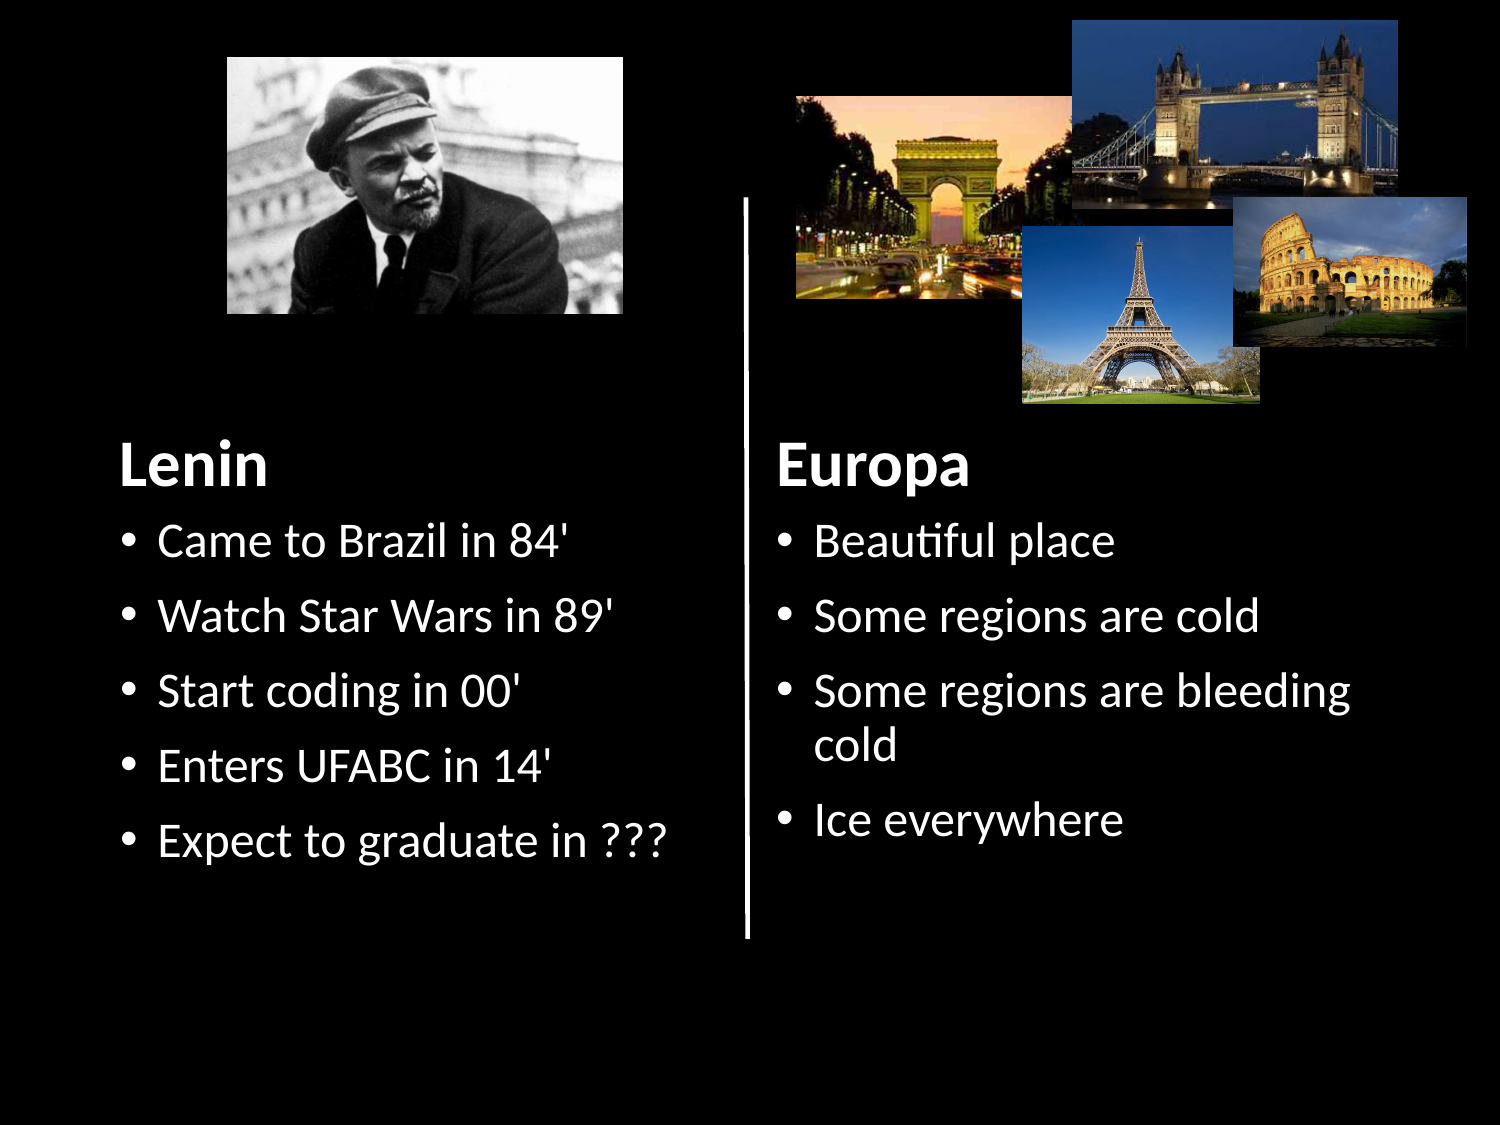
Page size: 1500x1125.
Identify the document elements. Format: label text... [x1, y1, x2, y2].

list Europa [760, 372, 1399, 507]
picture [227, 57, 623, 314]
list Beautiful place Some regions are cold Some regions are bleeding cold Ice everywhere [760, 507, 1399, 1112]
picture [796, 20, 1467, 405]
list Came to Brazil in 84' Watch Star Wars in 89' Start coding in 00' Enters UFABC in 14' Expect to graduate in ??? [104, 507, 740, 1112]
list Lenin [104, 372, 740, 507]
